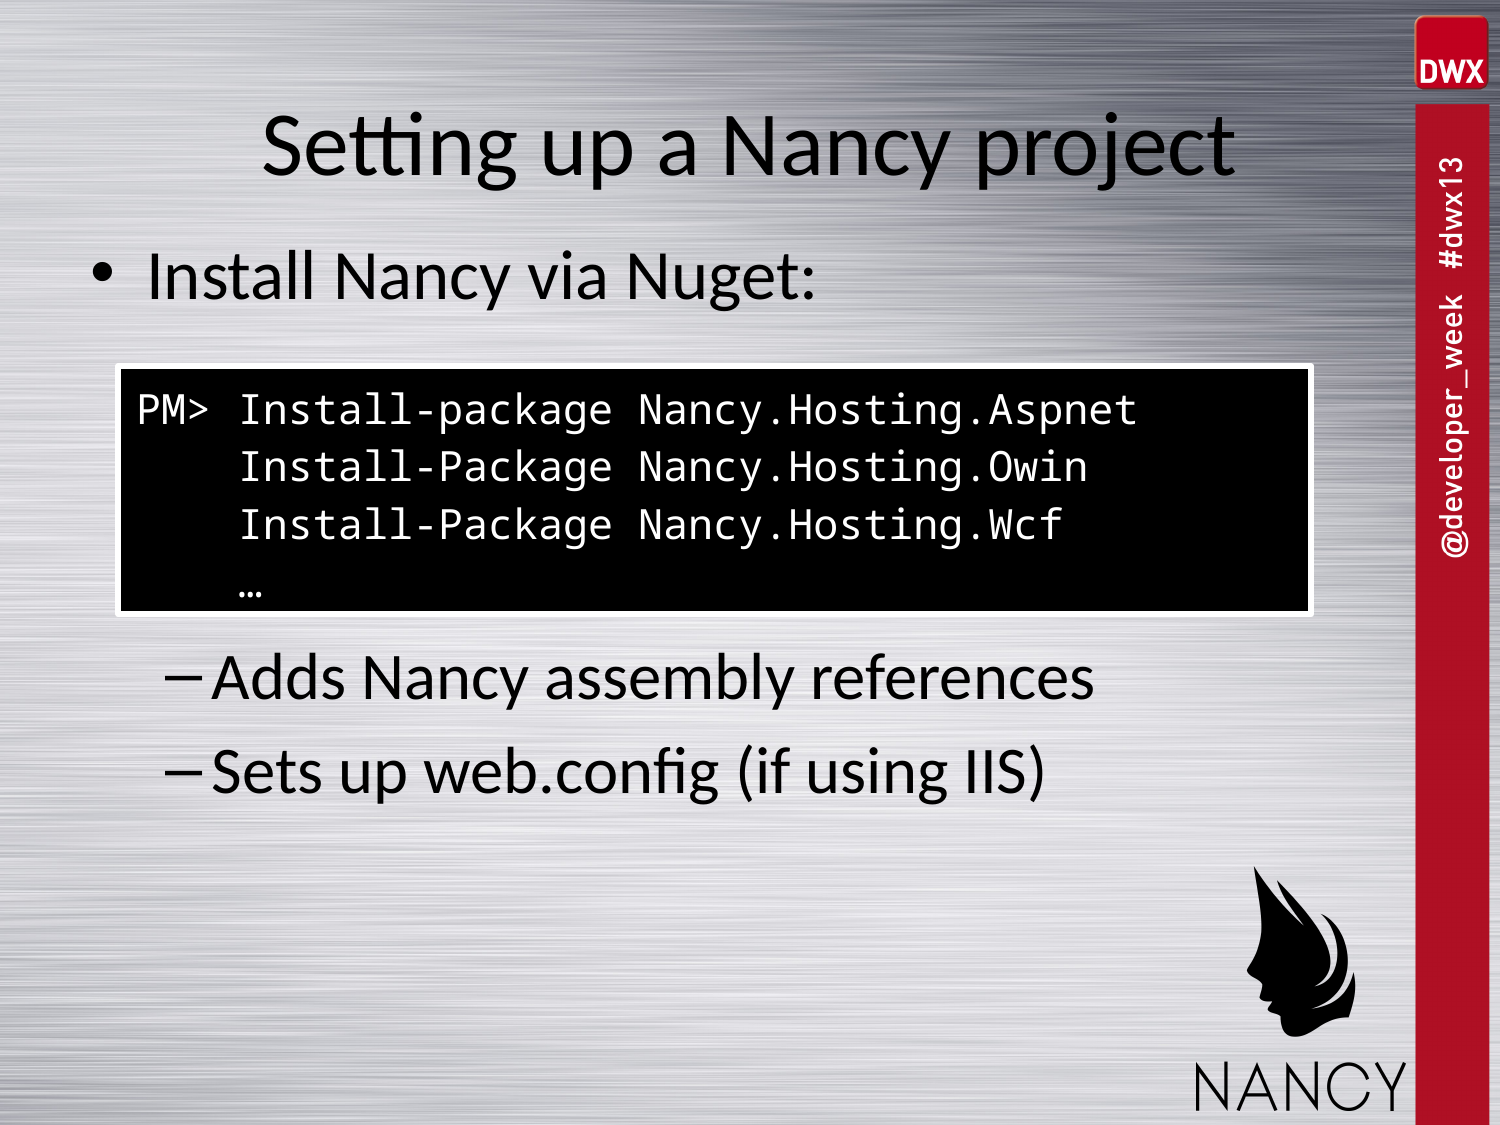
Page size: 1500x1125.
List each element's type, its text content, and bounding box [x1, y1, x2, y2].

picture [0, 0, 1500, 1125]
title Setting up a Nancy project [75, 45, 1426, 221]
text_box PM> Install-package Nancy.Hosting.Aspnet Install-Package Nancy.Hosting.Owin Install-Package Nancy.Hosting.Wcf … [118, 366, 1312, 615]
list Install Nancy via Nuget: Adds Nancy assembly references Sets up web.config (if using IIS) [75, 221, 1426, 964]
